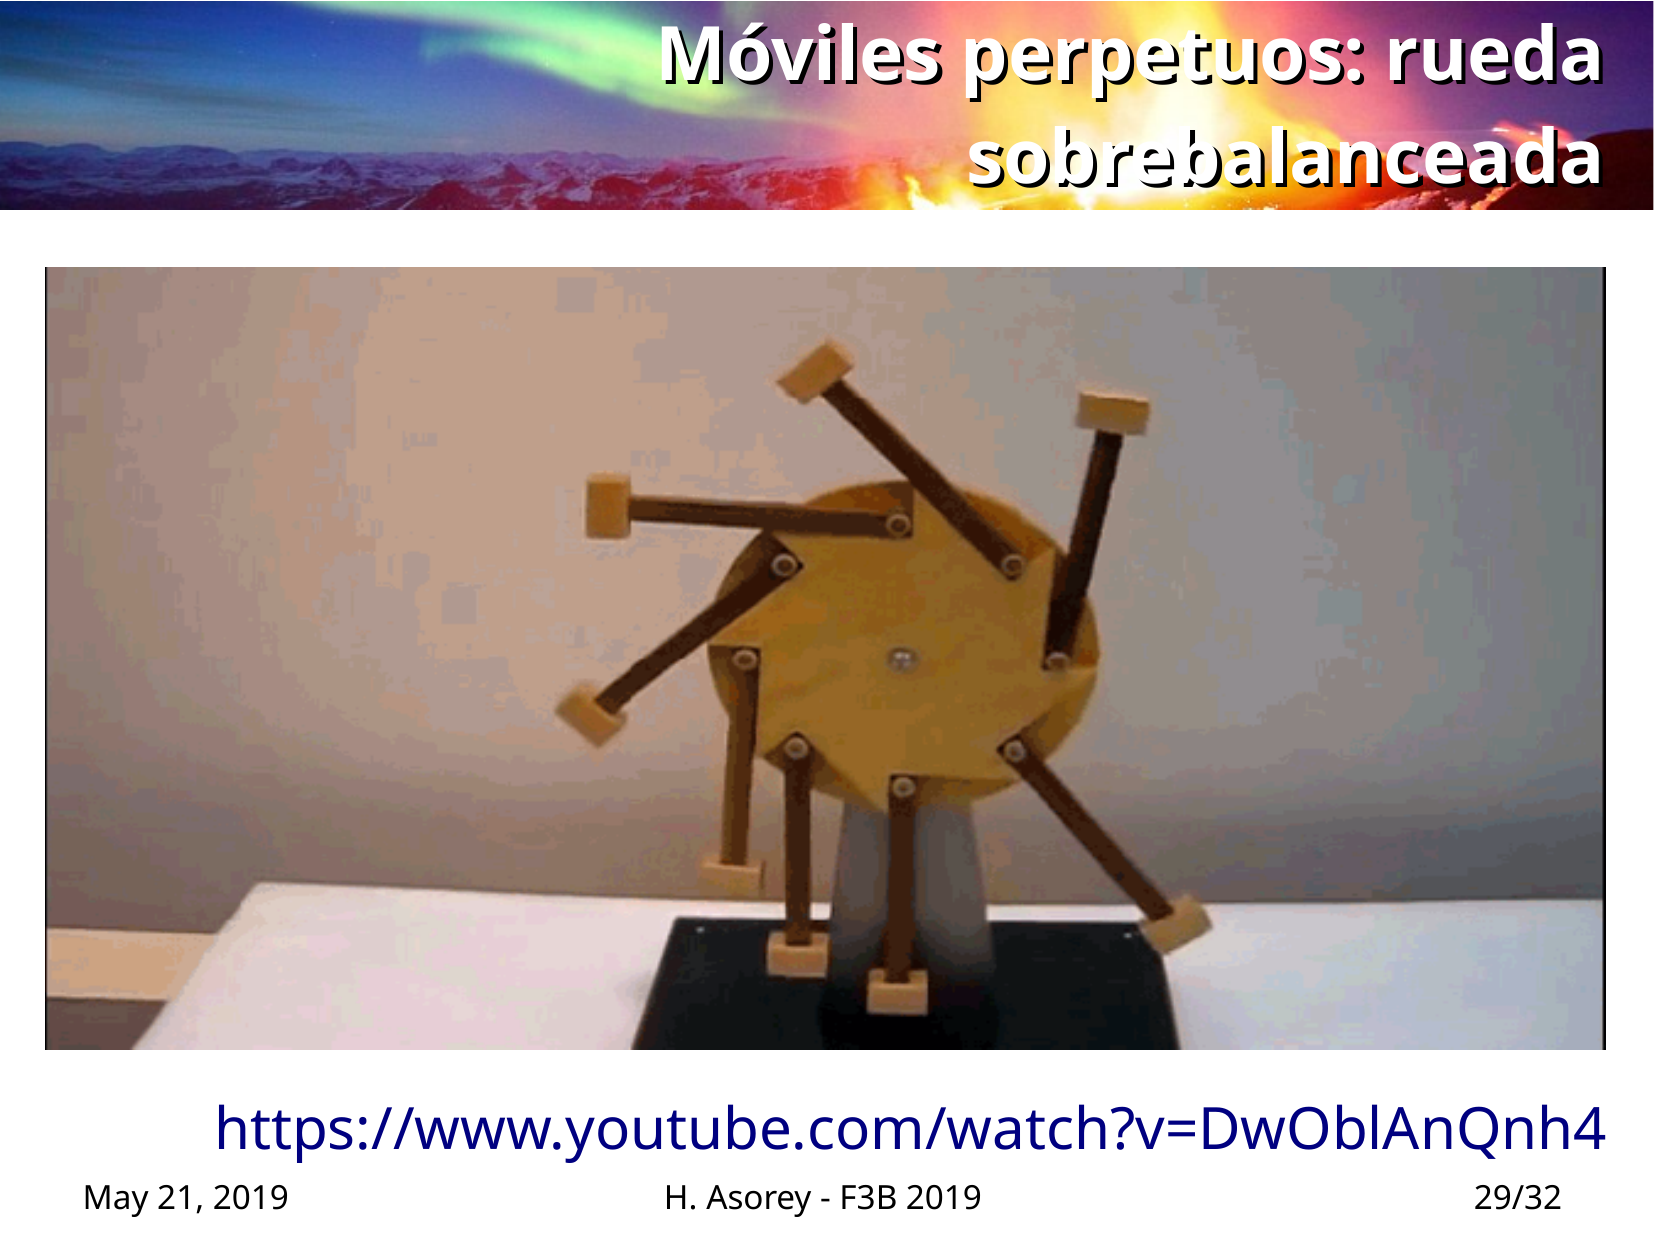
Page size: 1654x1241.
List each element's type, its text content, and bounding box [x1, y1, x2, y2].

title Móviles perpetuos: rueda sobrebalanceada [45, 15, 1606, 191]
text_box https://www.youtube.com/watch?v=DwOblAnQnh4 [199, 1080, 1531, 1166]
picture [45, 267, 1606, 1051]
picture [0, 1, 1654, 210]
